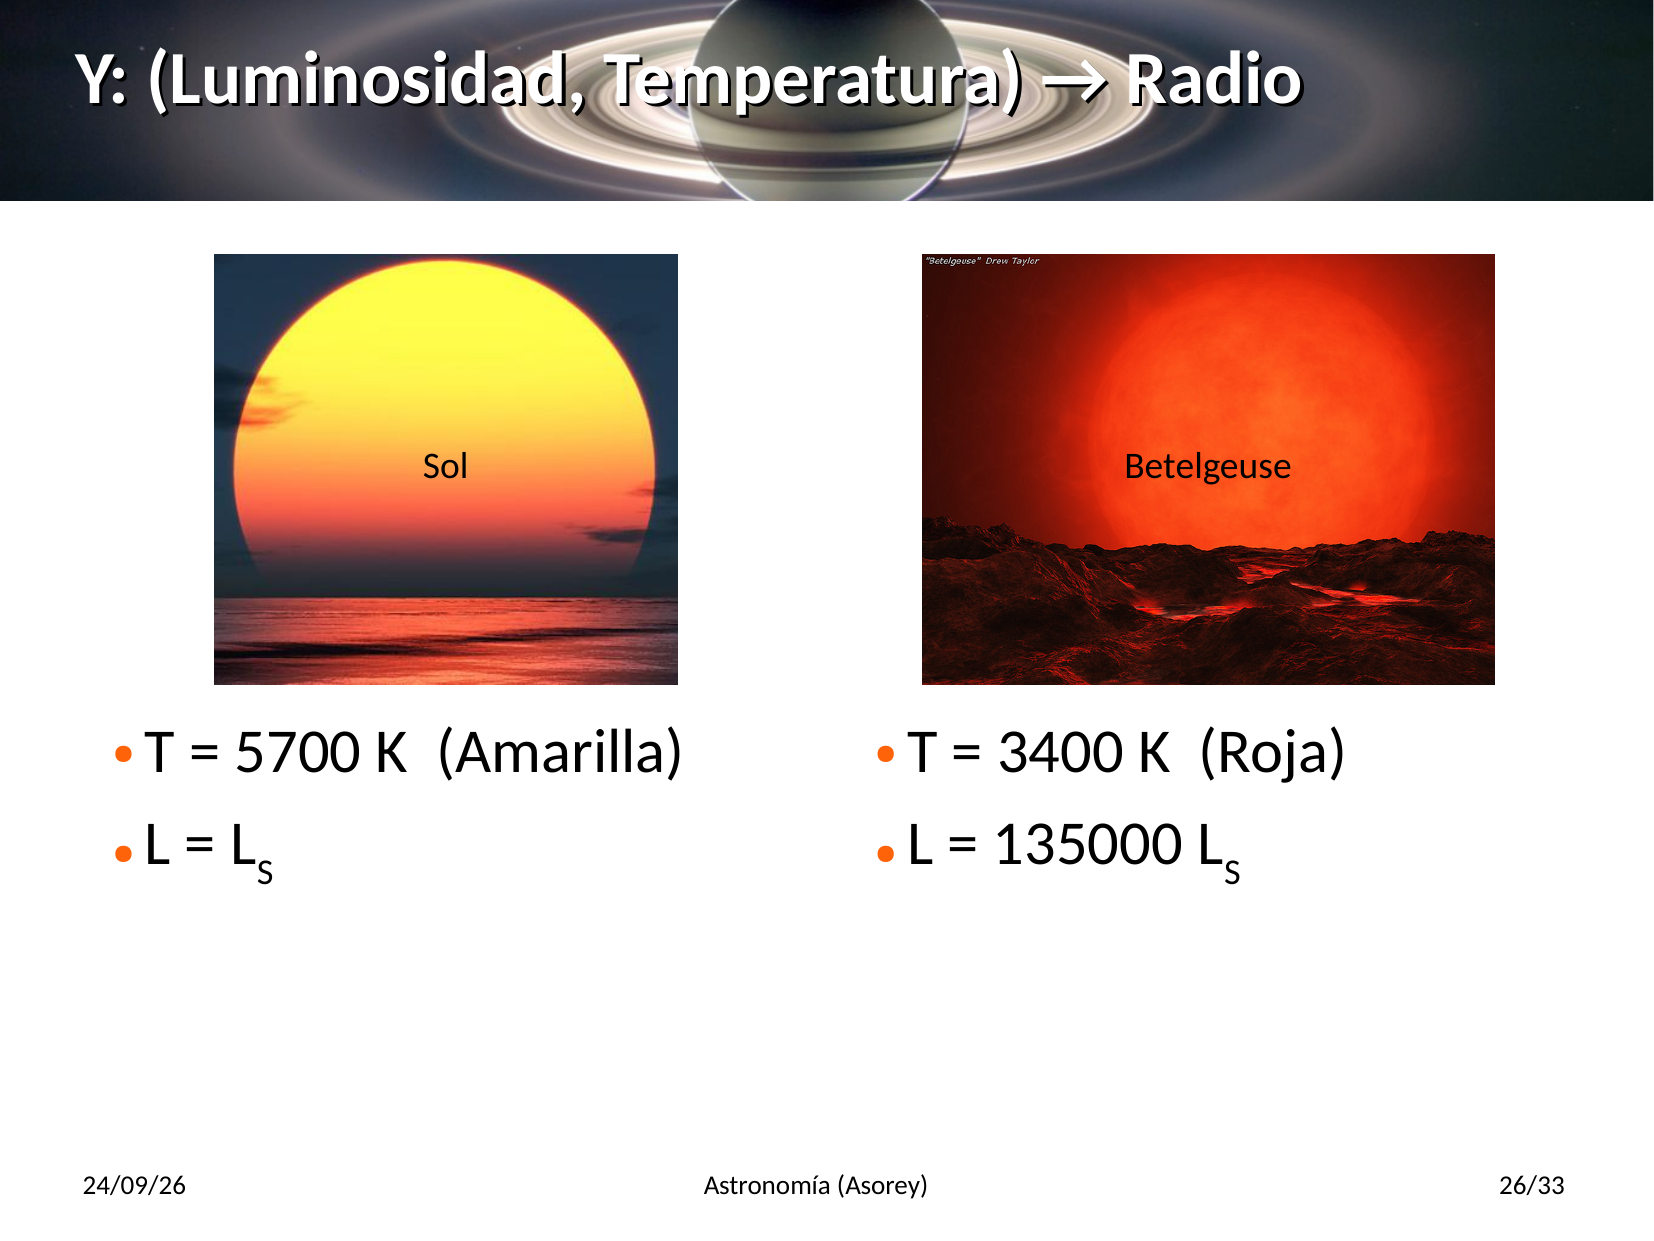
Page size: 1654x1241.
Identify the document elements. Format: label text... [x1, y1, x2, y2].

picture [214, 254, 678, 685]
picture [922, 254, 1495, 685]
picture [0, 0, 1654, 201]
title Y: (Luminosidad, Temperatura) → Radio [75, 19, 1564, 151]
list T = 5700 K (Amarilla) L = LS [82, 725, 809, 1155]
list T = 3400 K (Roja) L = 135000 LS [845, 725, 1572, 1155]
